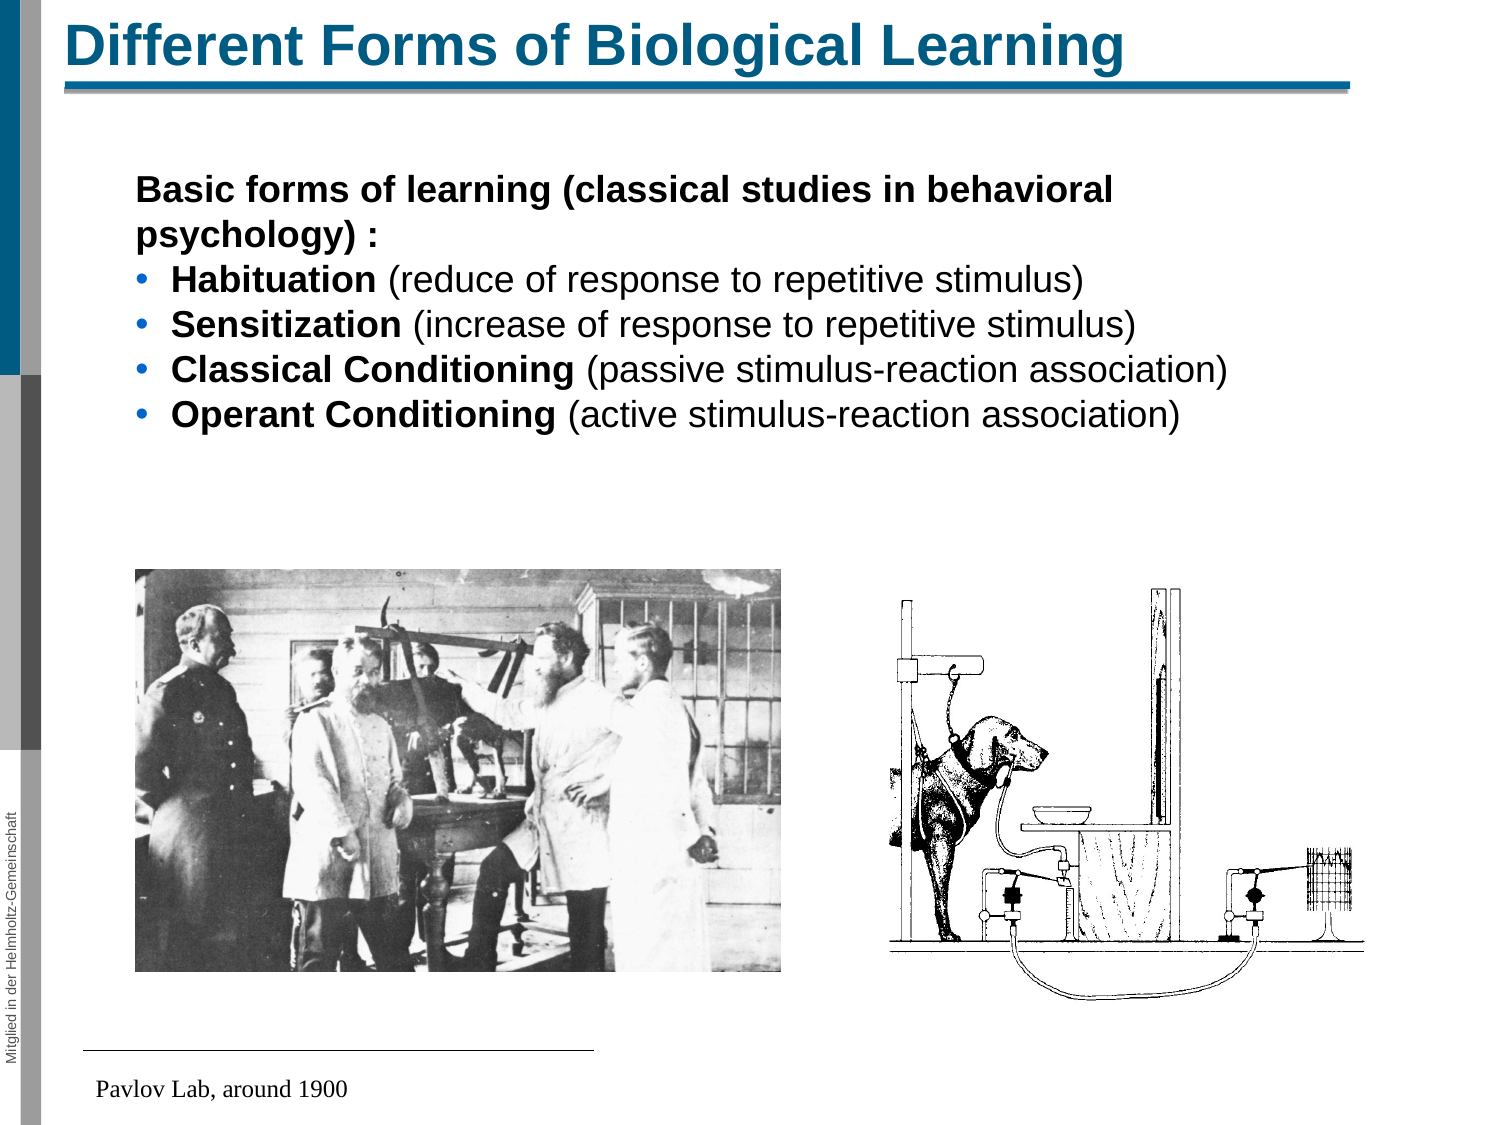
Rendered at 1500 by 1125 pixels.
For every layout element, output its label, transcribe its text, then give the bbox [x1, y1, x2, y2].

text_box Pavlov Lab, around 1900 [80, 1065, 796, 1111]
text_box Basic forms of learning (classical studies in behavioral psychology) : Habituation (reduce of response to repetitive stimulus) Sensitization (increase of response to repetitive stimulus) Classical Conditioning (passive stimulus-reaction association) Operant Conditioning (active stimulus-reaction association) [120, 158, 1361, 308]
text_box Different Forms of Biological Learning [64, 7, 1440, 102]
picture [854, 577, 1404, 1006]
picture [135, 569, 781, 972]
